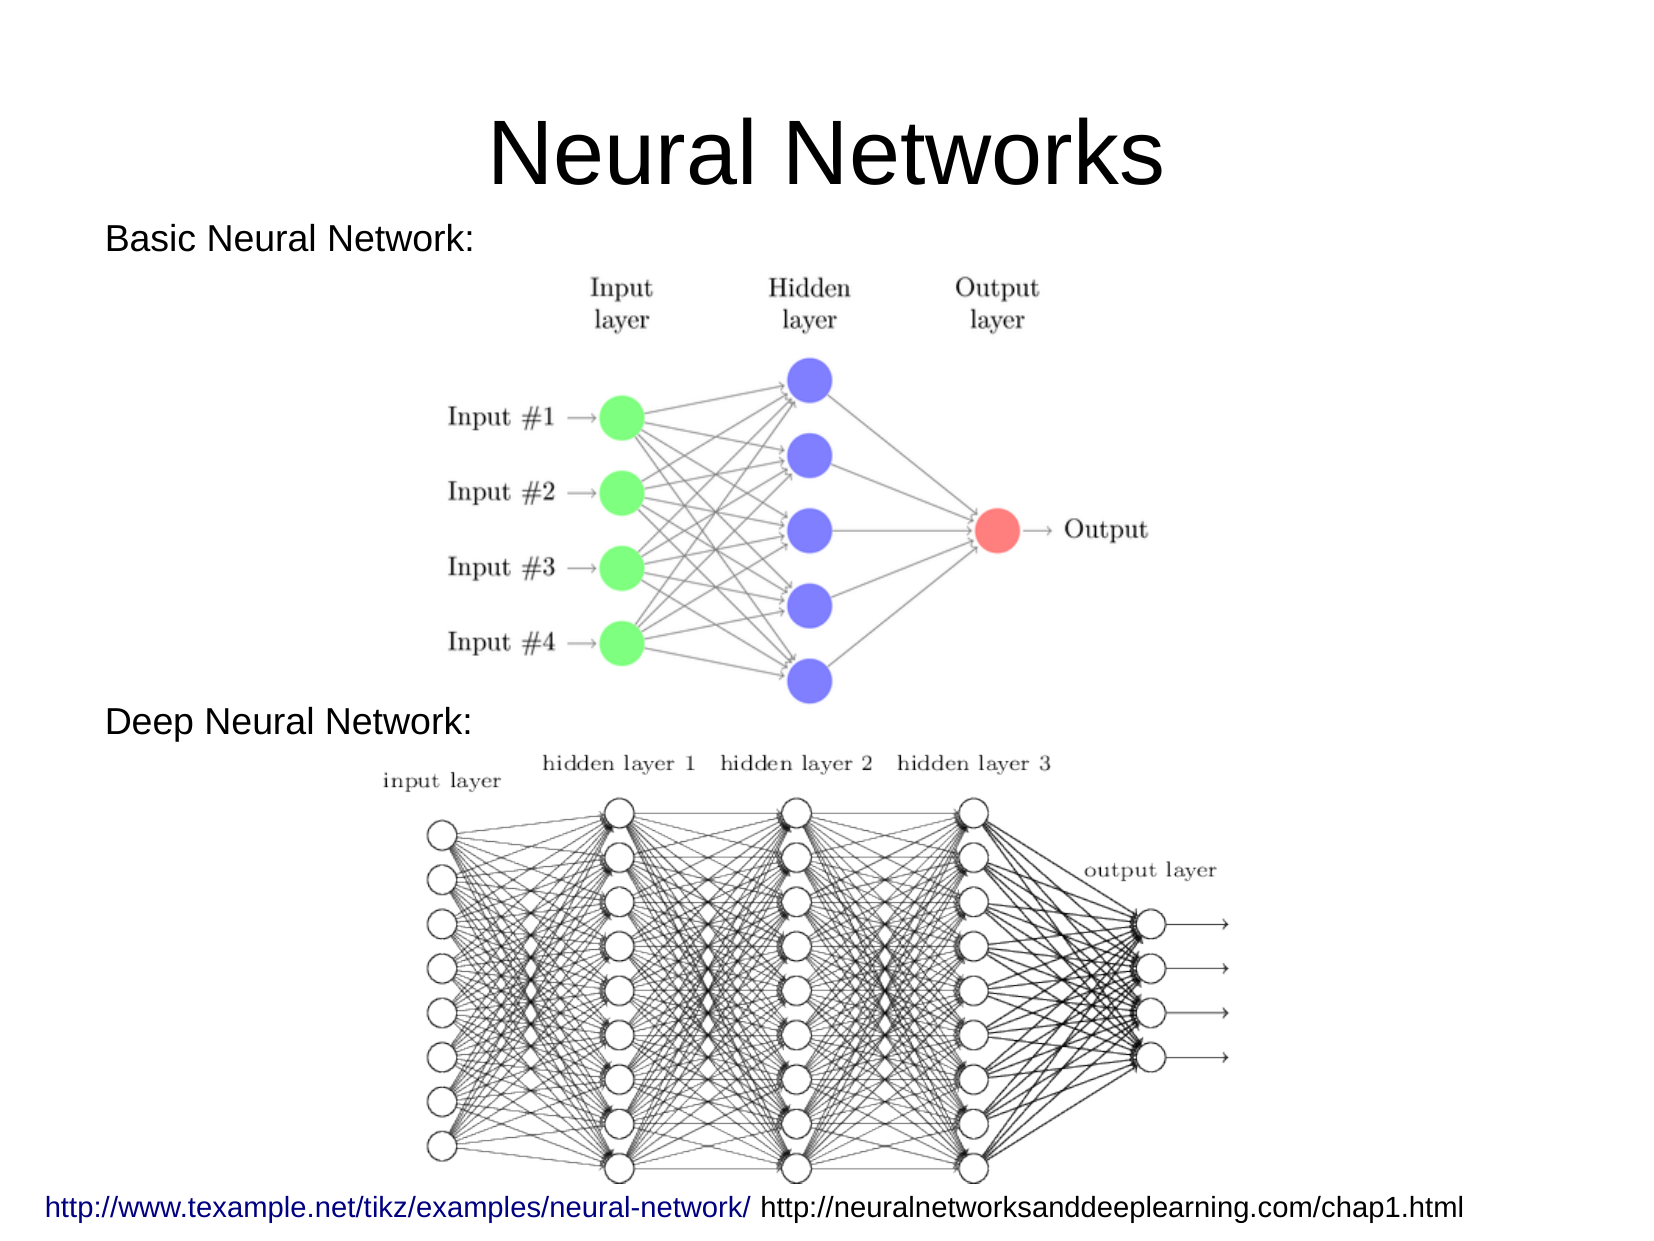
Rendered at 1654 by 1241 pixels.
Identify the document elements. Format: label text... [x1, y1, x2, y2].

picture [426, 256, 1171, 717]
text_box Deep Neural Network: [90, 693, 488, 751]
title Neural Networks [82, 49, 1571, 257]
picture [375, 747, 1250, 1183]
text_box http://www.texample.net/tikz/examples/neural-network/ http://neuralnetworksanddeeplearning.com/chap1.html [30, 1183, 1578, 1241]
text_box Basic Neural Network: [90, 210, 490, 267]
